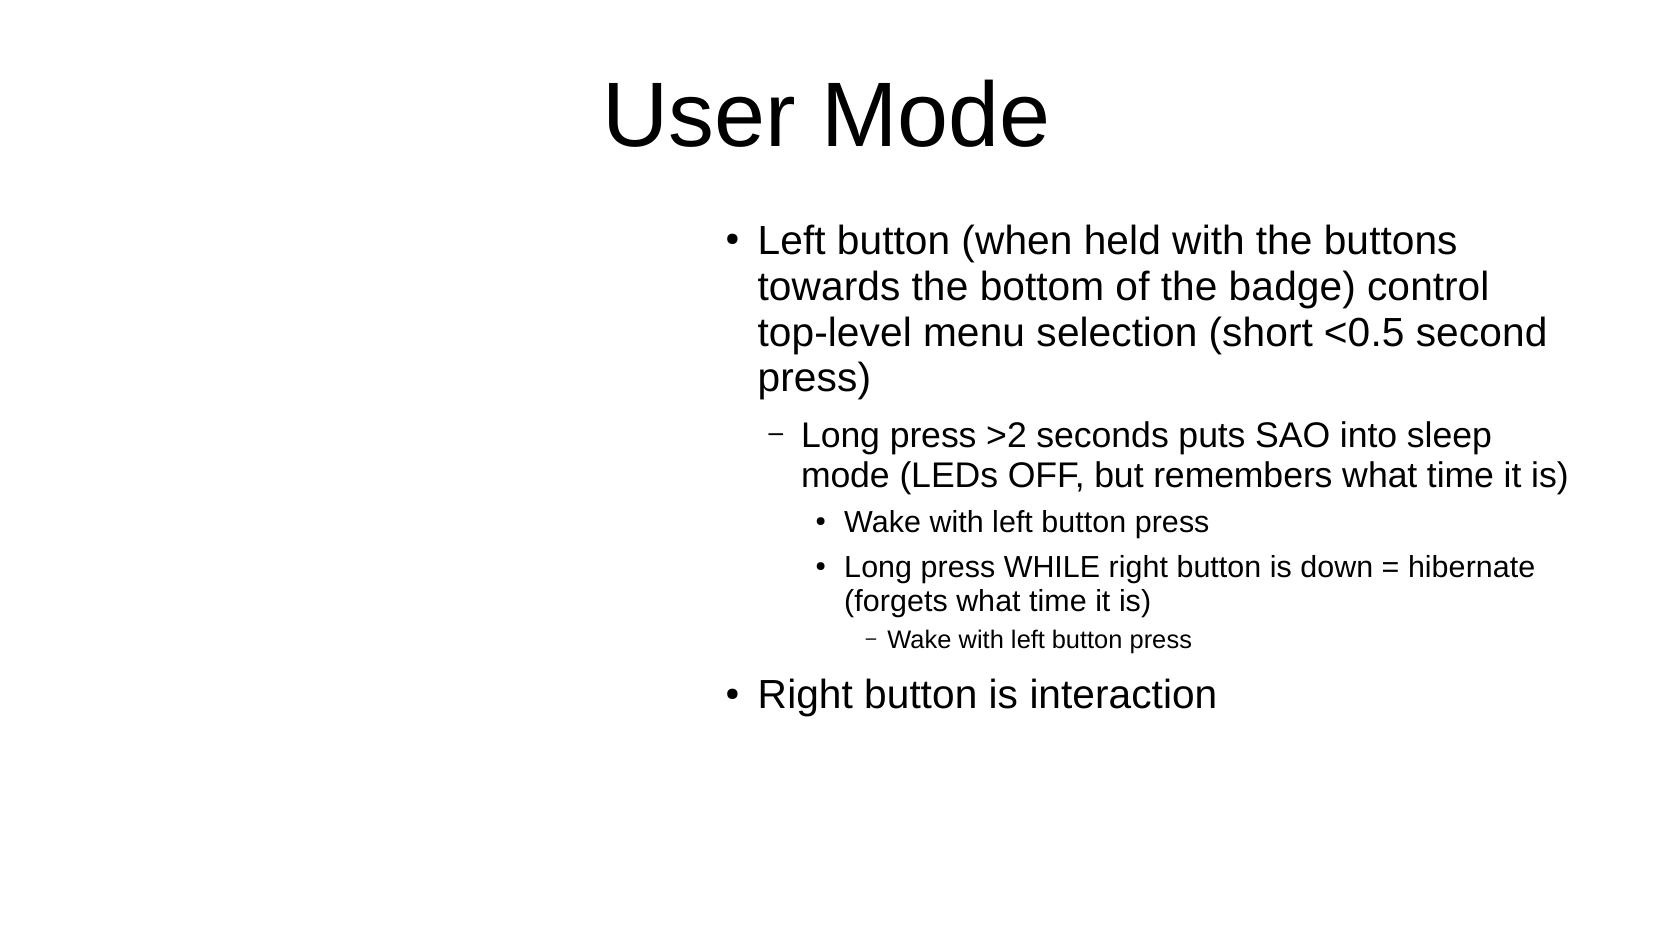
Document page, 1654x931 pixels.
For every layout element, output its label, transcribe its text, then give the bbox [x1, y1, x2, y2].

title User Mode [82, 37, 1571, 193]
list Left button (when held with the buttons towards the bottom of the badge) control top-level menu selection (short <0.5 second press) Long press >2 seconds puts SAO into sleep mode (LEDs OFF, but remembers what time it is) Wake with left button press Long press WHILE right button is down = hibernate (forgets what time it is) Wake with left button press Right button is interaction [714, 217, 1571, 758]
